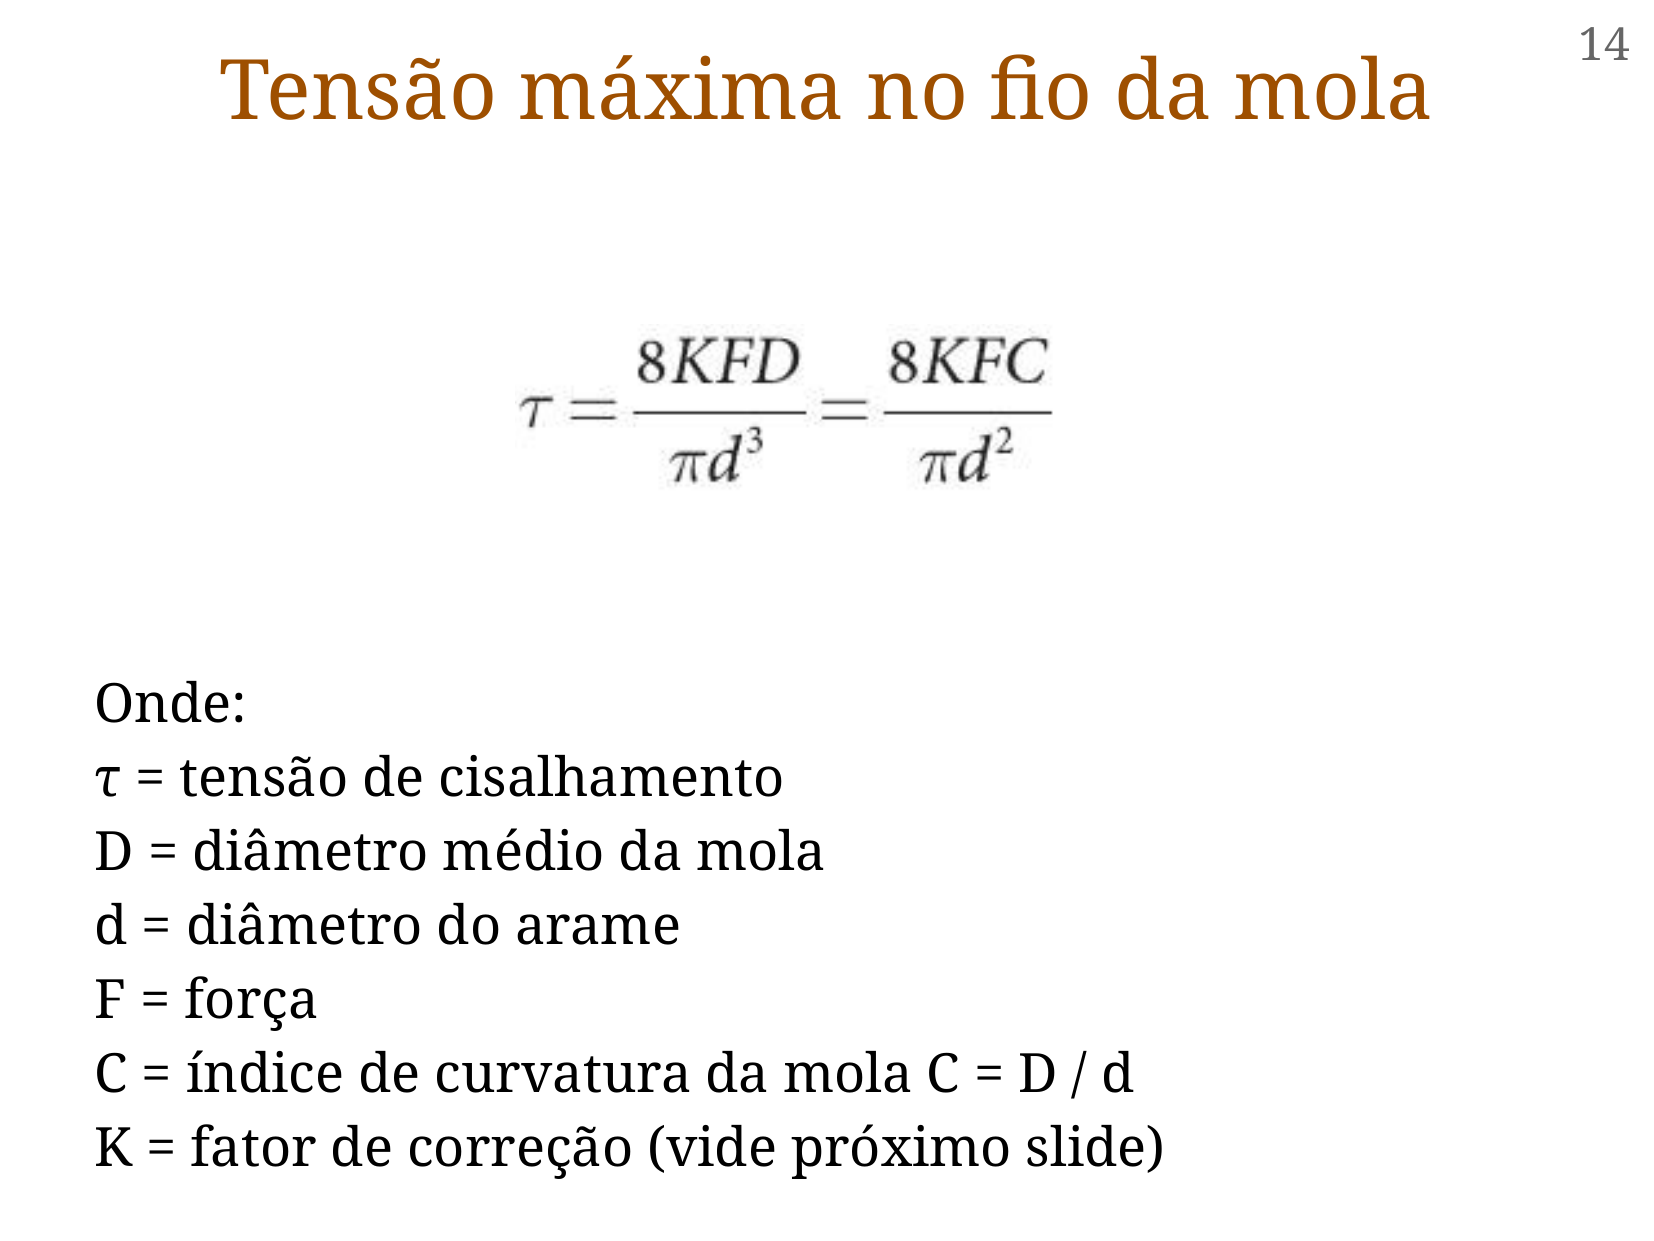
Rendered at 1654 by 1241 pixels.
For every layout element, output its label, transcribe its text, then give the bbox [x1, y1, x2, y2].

list Onde: τ = tensão de cisalhamento D = diâmetro médio da mola d = diâmetro do arame F = força C = índice de curvatura da mola C = D / d K = fator de correção (vide próximo slide) [59, 664, 1595, 1211]
title Tensão máxima no fio da mola [59, 29, 1595, 148]
picture [515, 324, 1063, 498]
